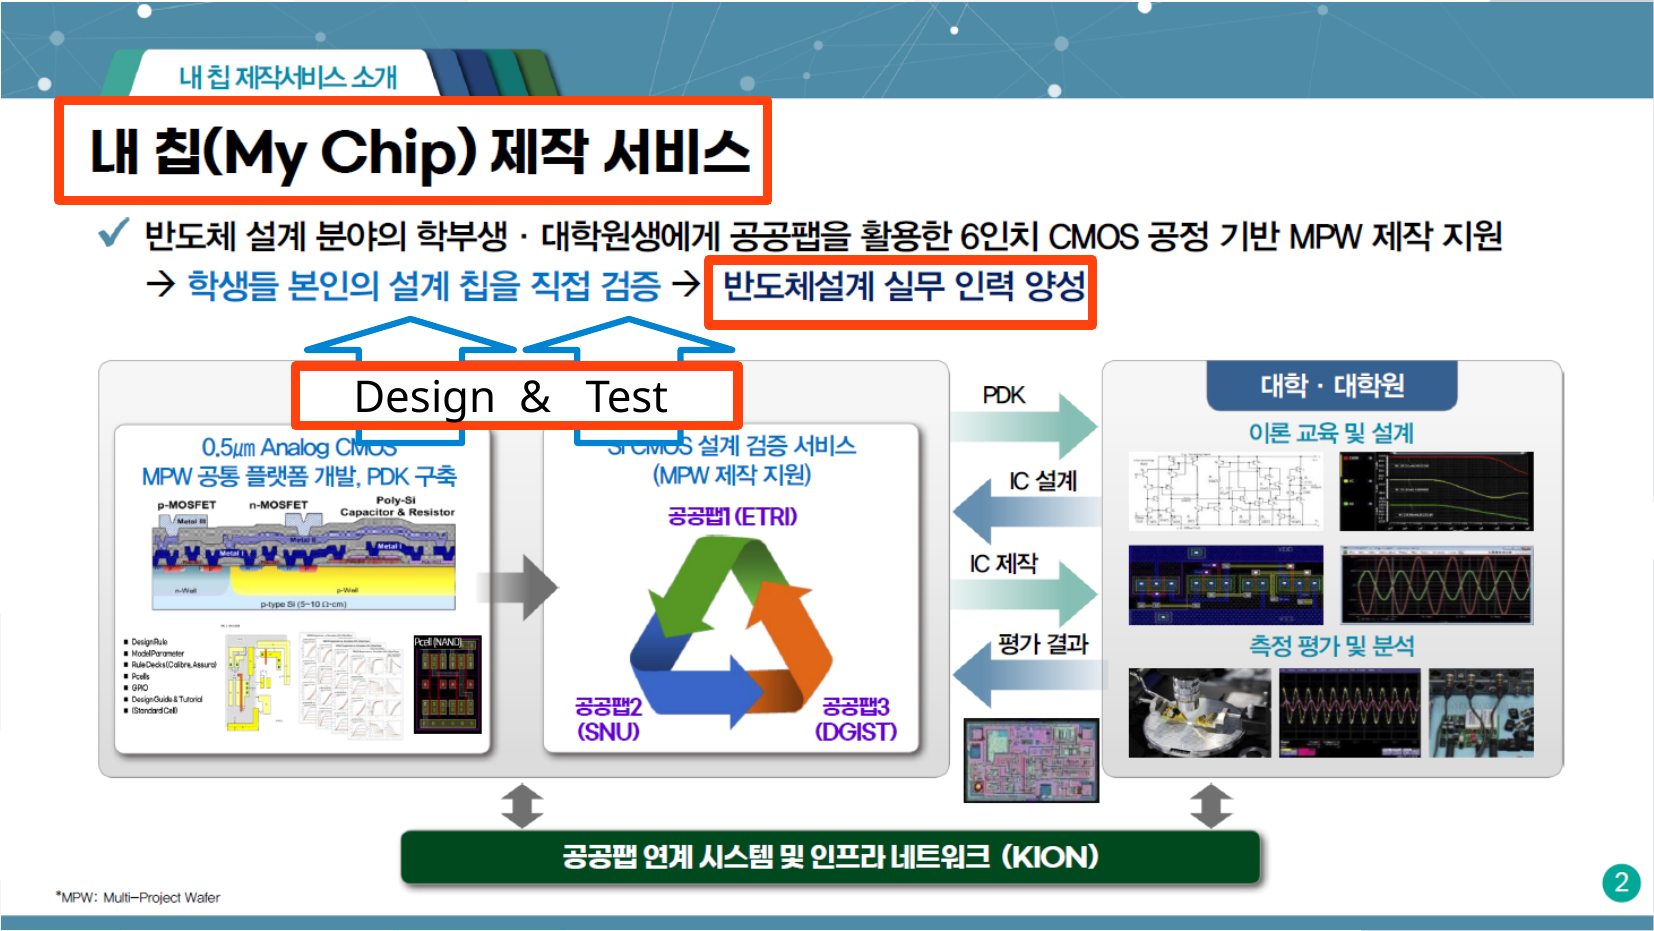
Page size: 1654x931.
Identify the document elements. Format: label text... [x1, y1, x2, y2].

picture [1, 2, 1654, 930]
text_box [307, 318, 514, 366]
text_box [577, 426, 681, 443]
text_box [358, 426, 463, 443]
text_box Design & Test [295, 366, 739, 426]
text_box [525, 318, 733, 366]
